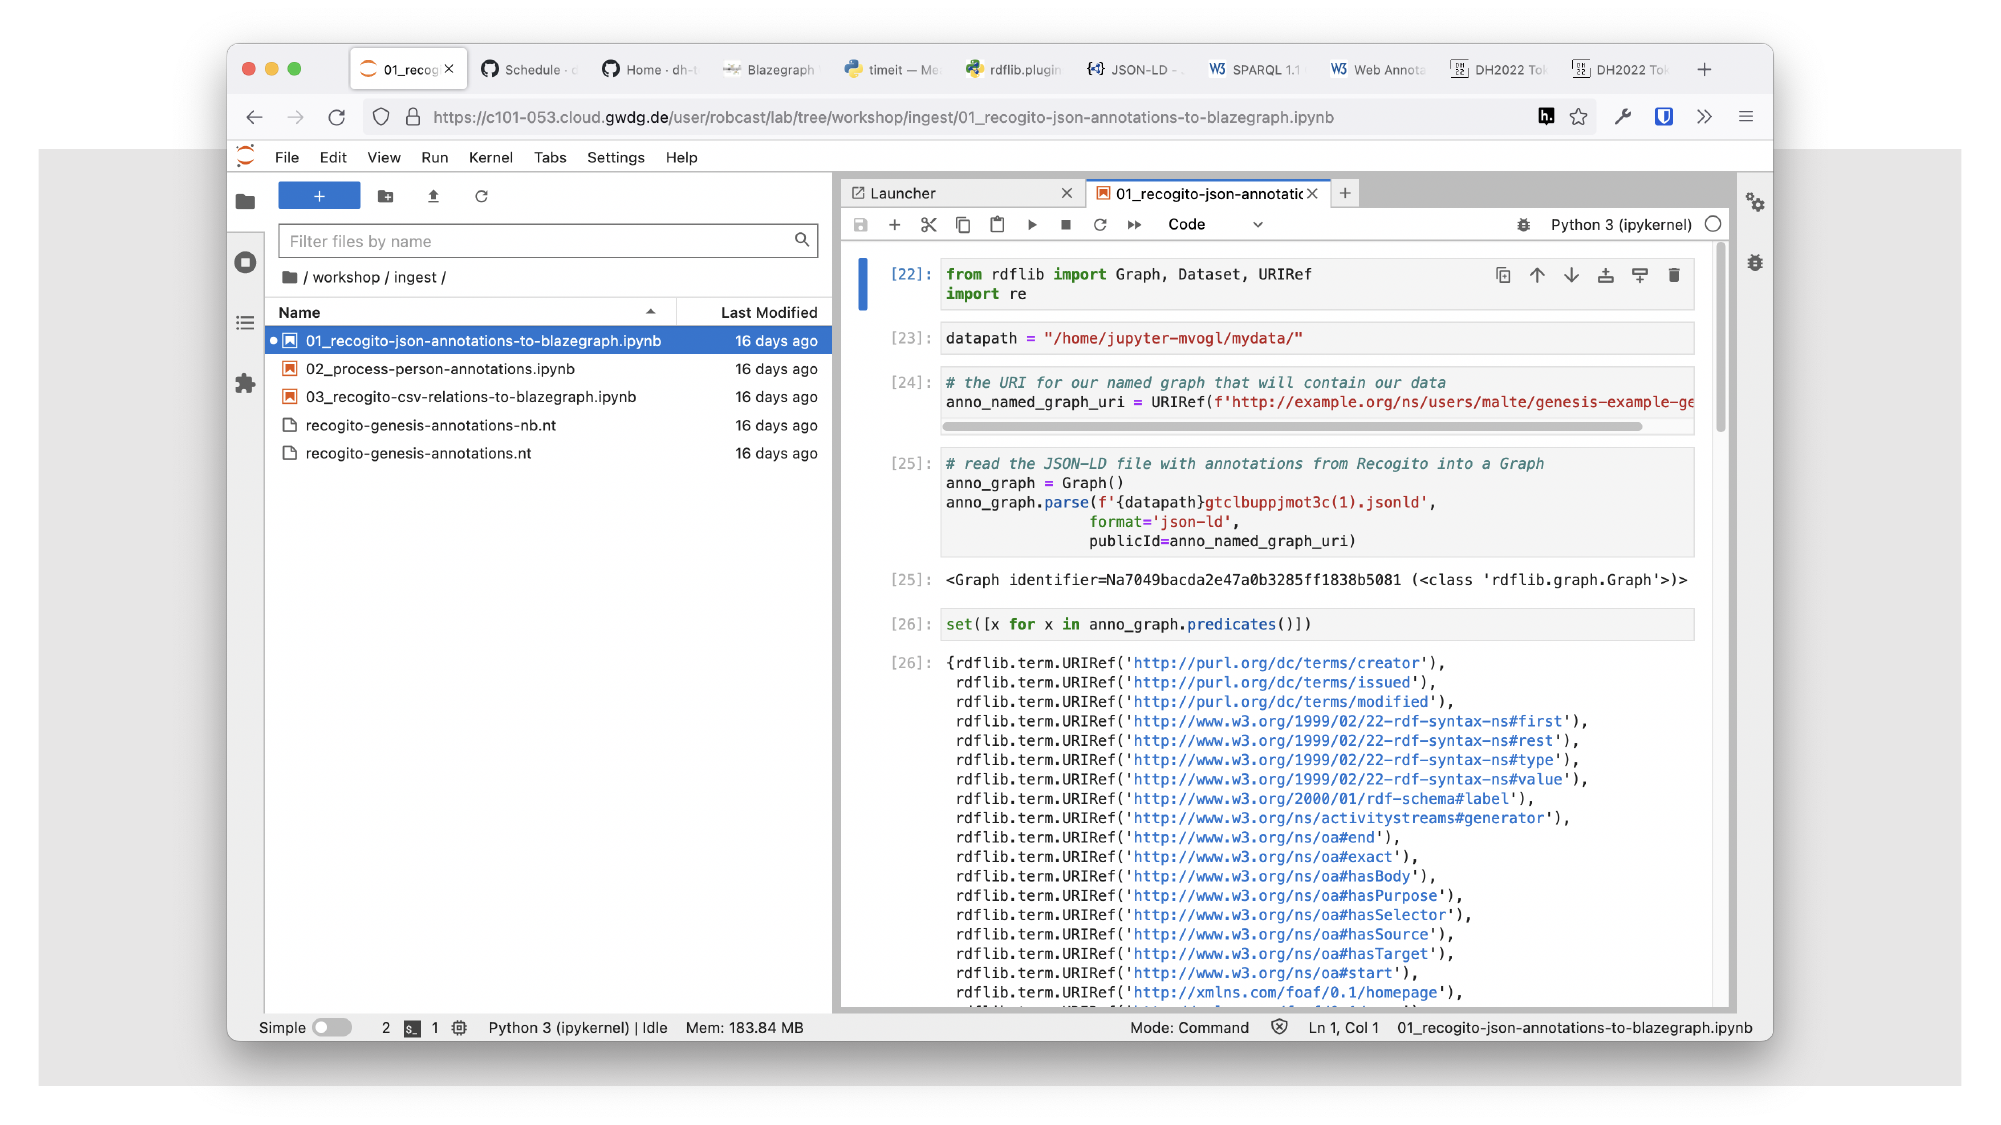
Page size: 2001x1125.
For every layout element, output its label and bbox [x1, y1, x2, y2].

picture [163, 0, 1837, 1125]
